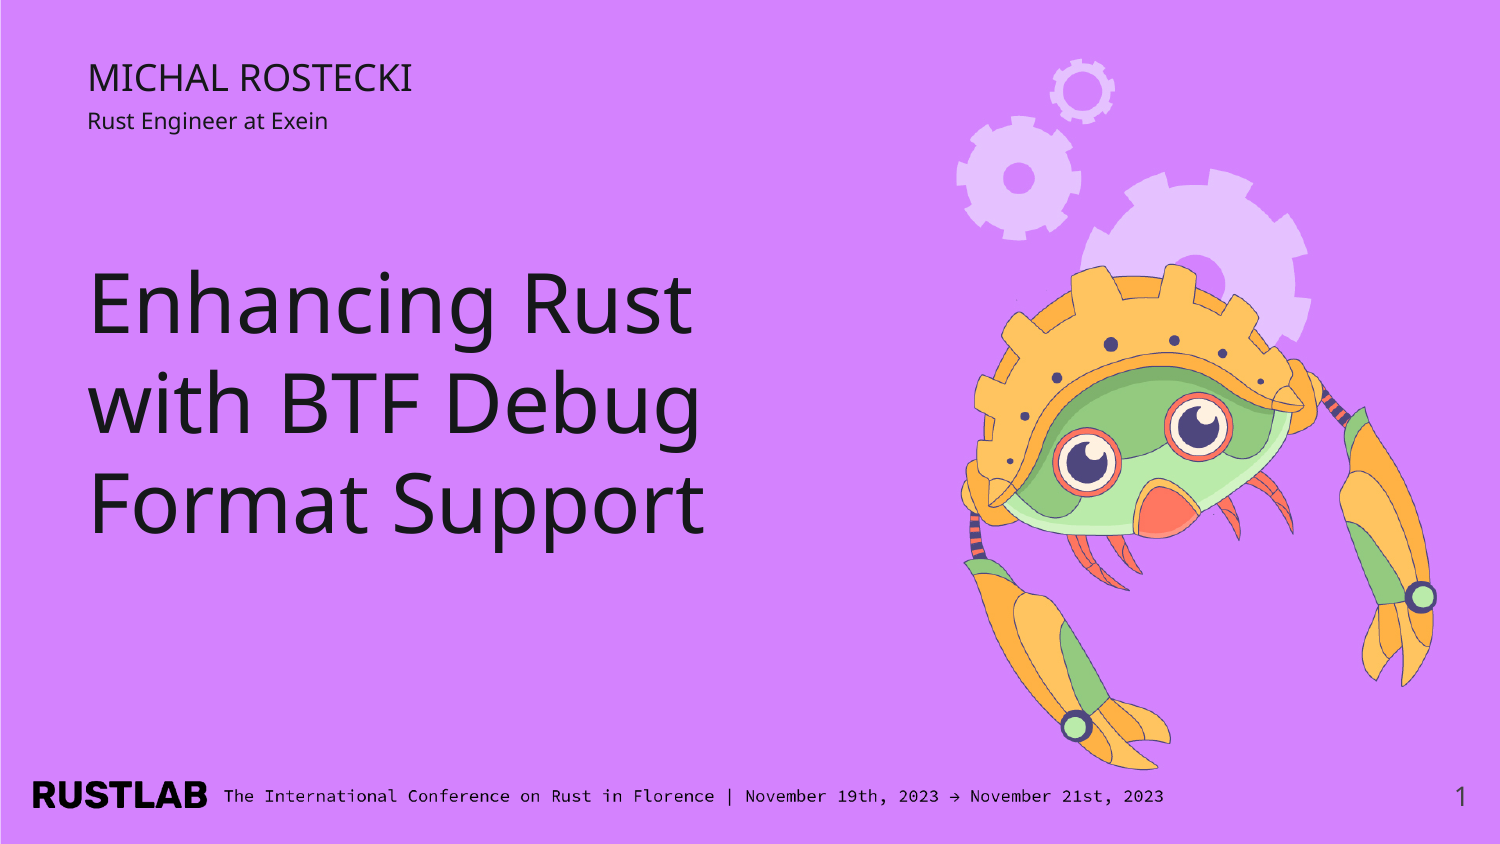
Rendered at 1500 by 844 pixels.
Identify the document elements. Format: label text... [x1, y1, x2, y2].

list Rust Engineer at Exein [86, 107, 1014, 148]
picture [0, 0, 1500, 844]
title Enhancing Rust with BTF Debug Format Support [86, 261, 764, 538]
list MICHAL ROSTECKI [86, 54, 1014, 95]
